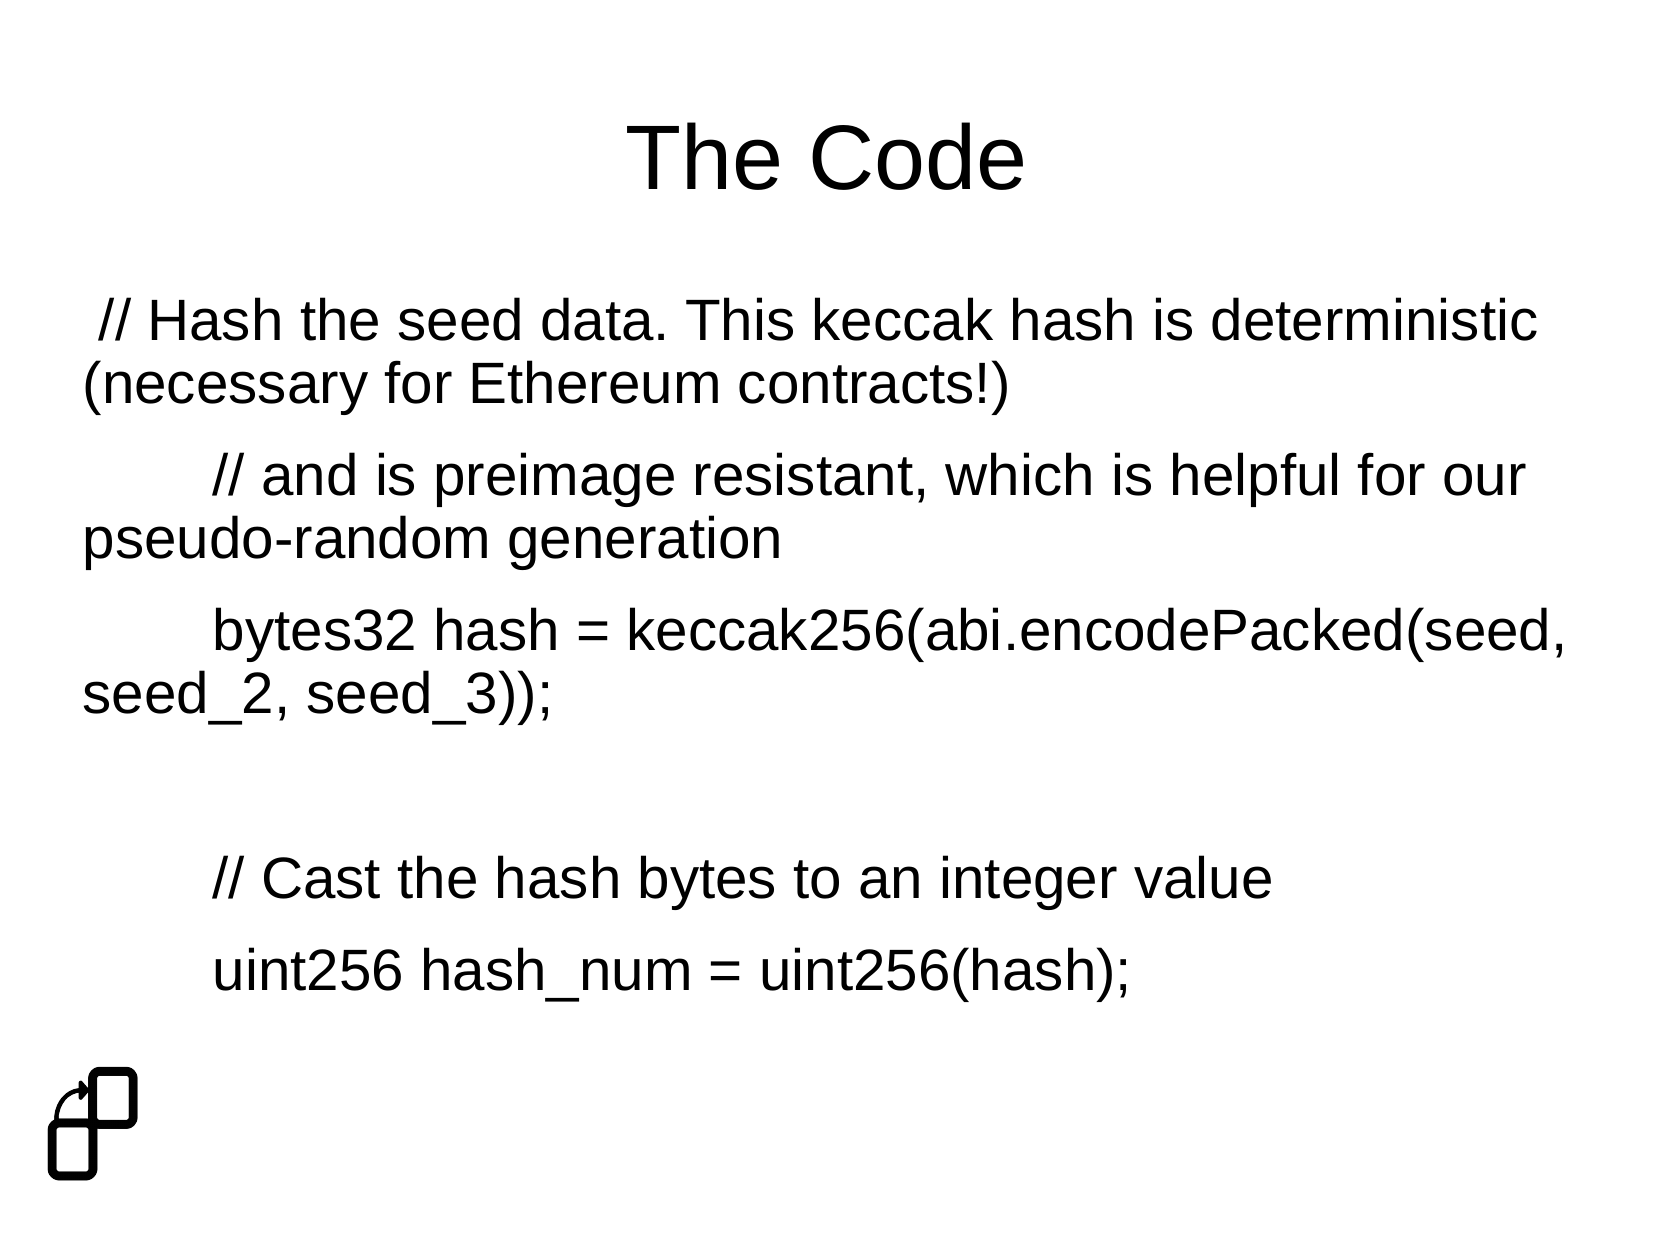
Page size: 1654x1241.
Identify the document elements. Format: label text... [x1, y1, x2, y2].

list // Hash the seed data. This keccak hash is deterministic (necessary for Ethereum contracts!) // and is preimage resistant, which is helpful for our pseudo-random generation bytes32 hash = keccak256(abi.encodePacked(seed, seed_2, seed_3)); // Cast the hash bytes to an integer value uint256 hash_num = uint256(hash); [82, 290, 1571, 1010]
title The Code [82, 97, 1571, 209]
picture [30, 1062, 153, 1186]
